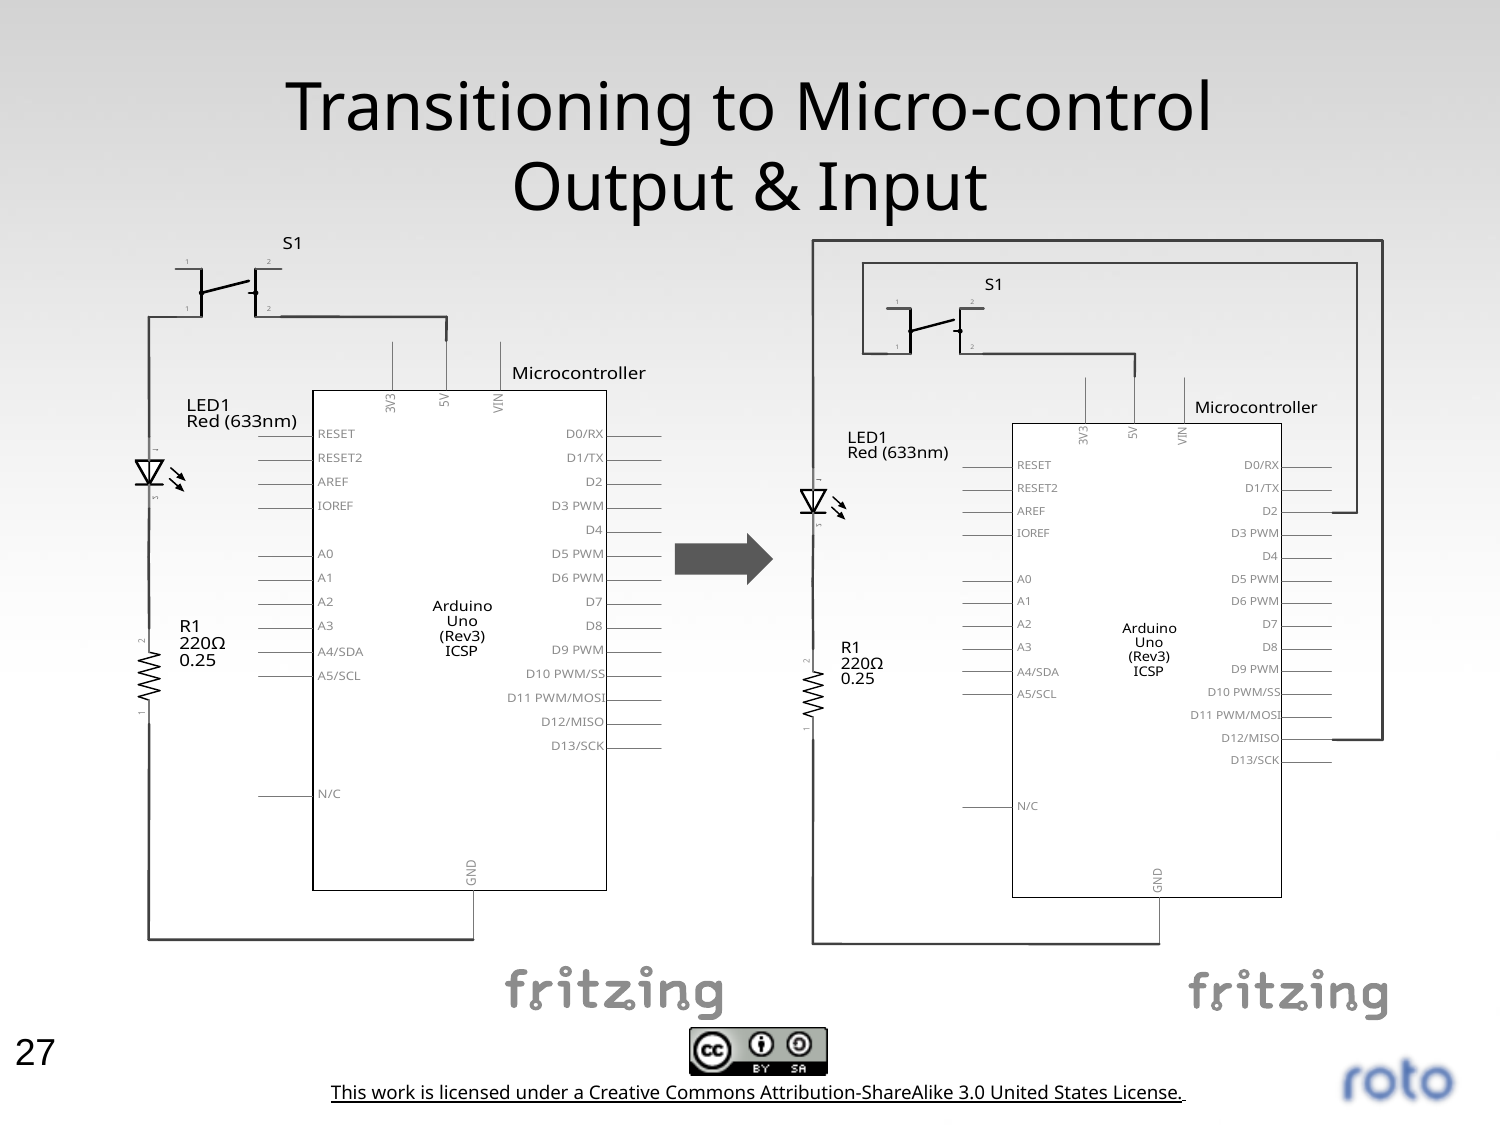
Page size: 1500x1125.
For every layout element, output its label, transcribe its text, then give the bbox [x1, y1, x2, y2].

text_box [674, 533, 774, 586]
picture [0, 0, 1500, 1125]
title Transitioning to Micro-control Output & Input [112, 49, 1388, 238]
